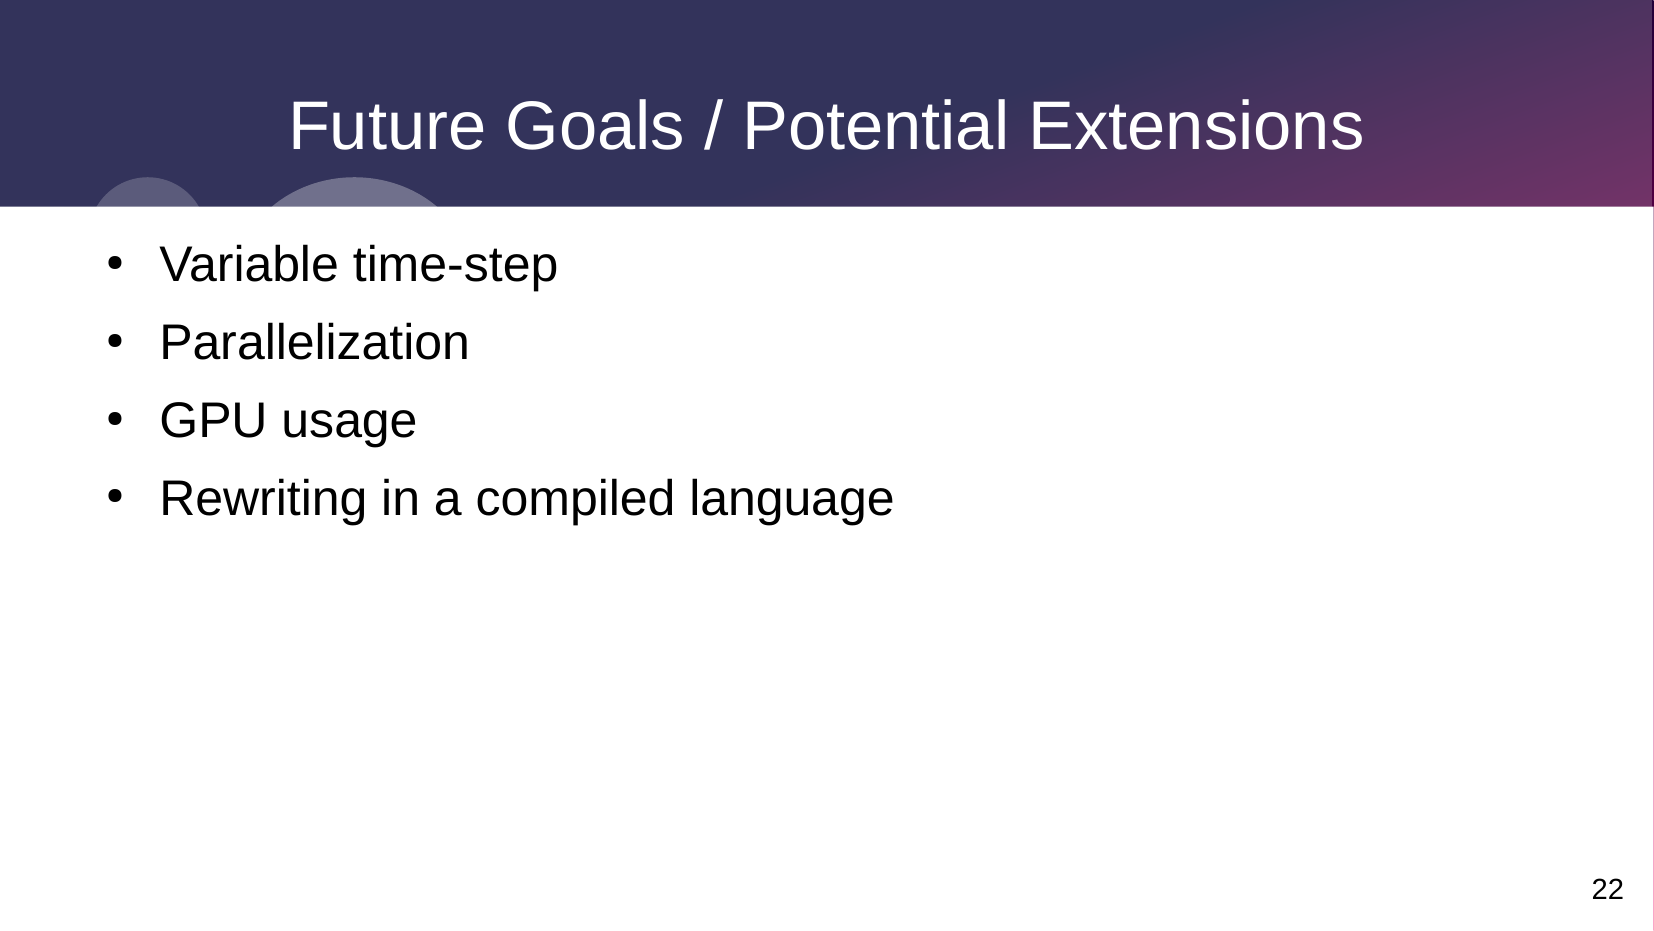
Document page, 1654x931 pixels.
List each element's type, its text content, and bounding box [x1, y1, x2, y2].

list Variable time-step Parallelization GPU usage Rewriting in a compiled language [88, 236, 1565, 827]
title Future Goals / Potential Extensions [88, 44, 1565, 207]
